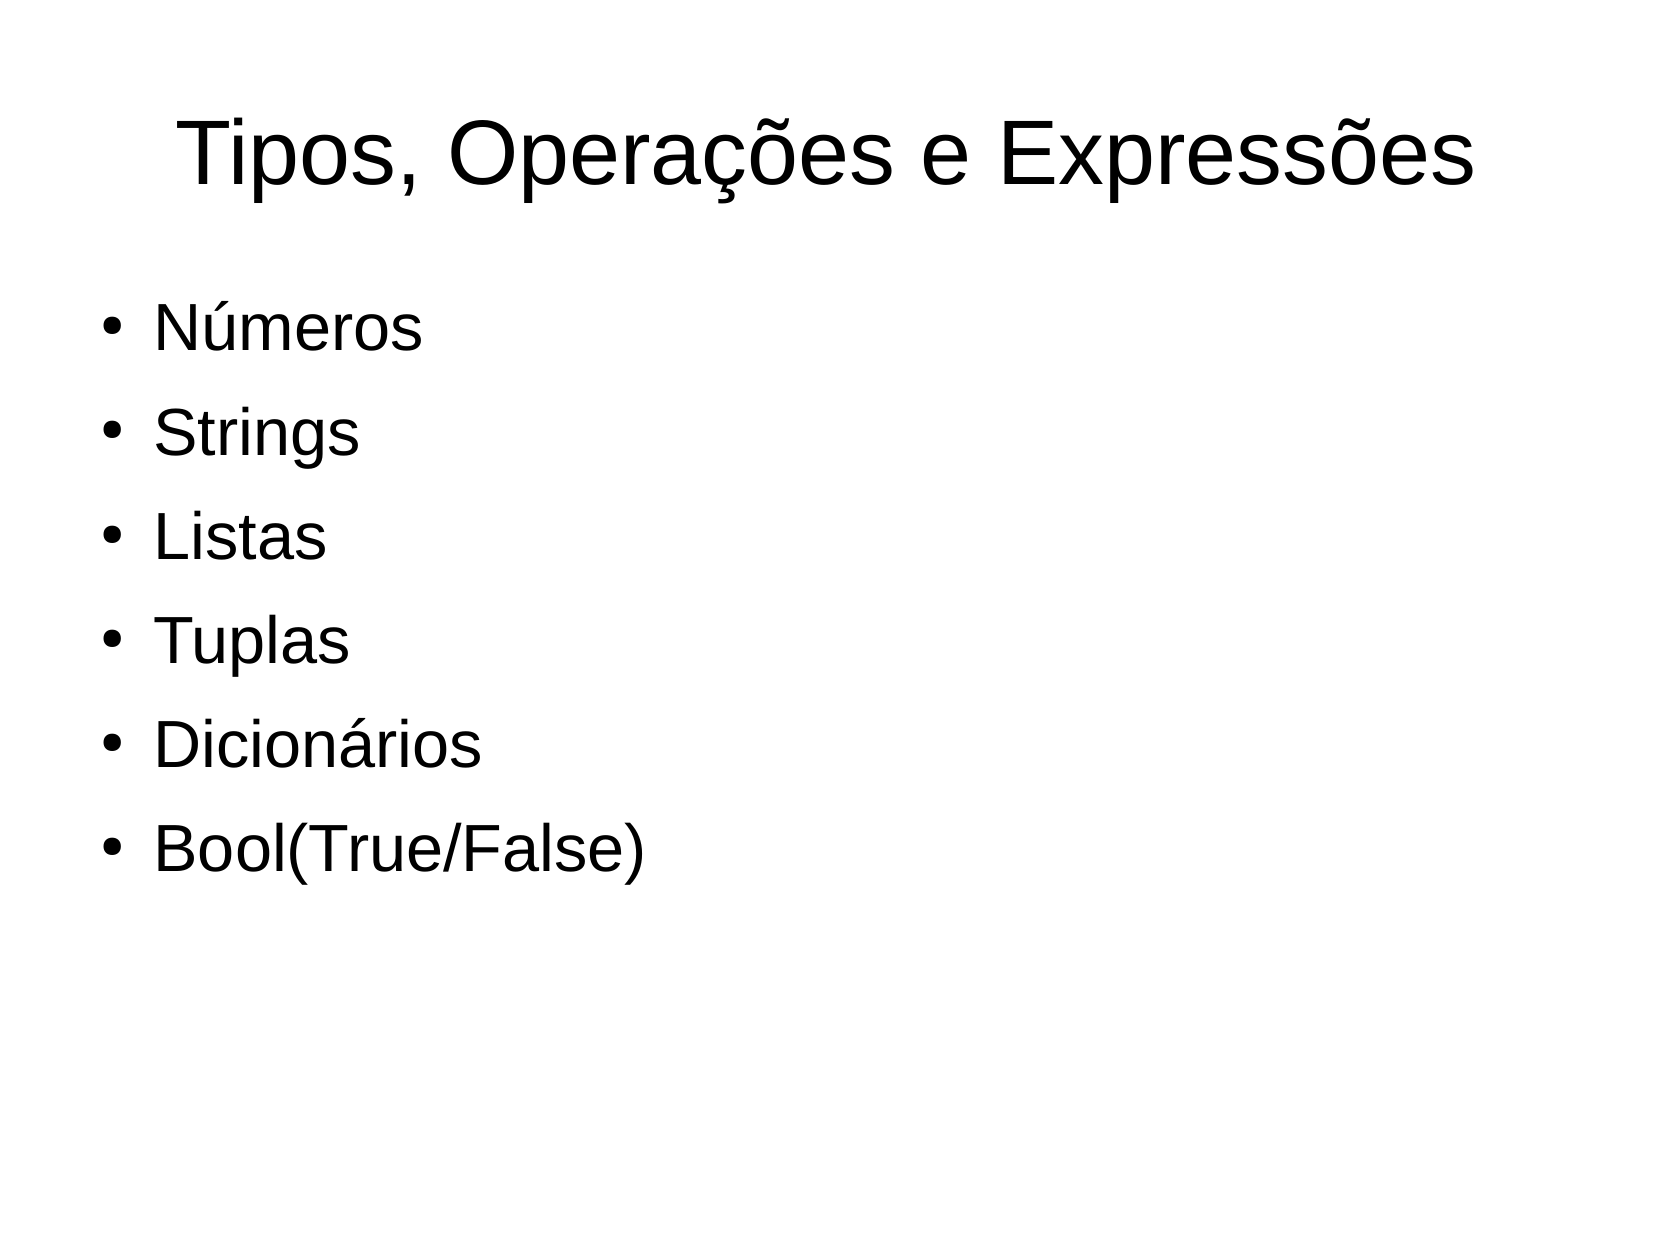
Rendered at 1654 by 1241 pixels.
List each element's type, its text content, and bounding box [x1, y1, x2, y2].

list Números Strings Listas Tuplas Dicionários Bool(True/False) [82, 290, 1571, 1010]
title Tipos, Operações e Expressões [82, 49, 1571, 257]
